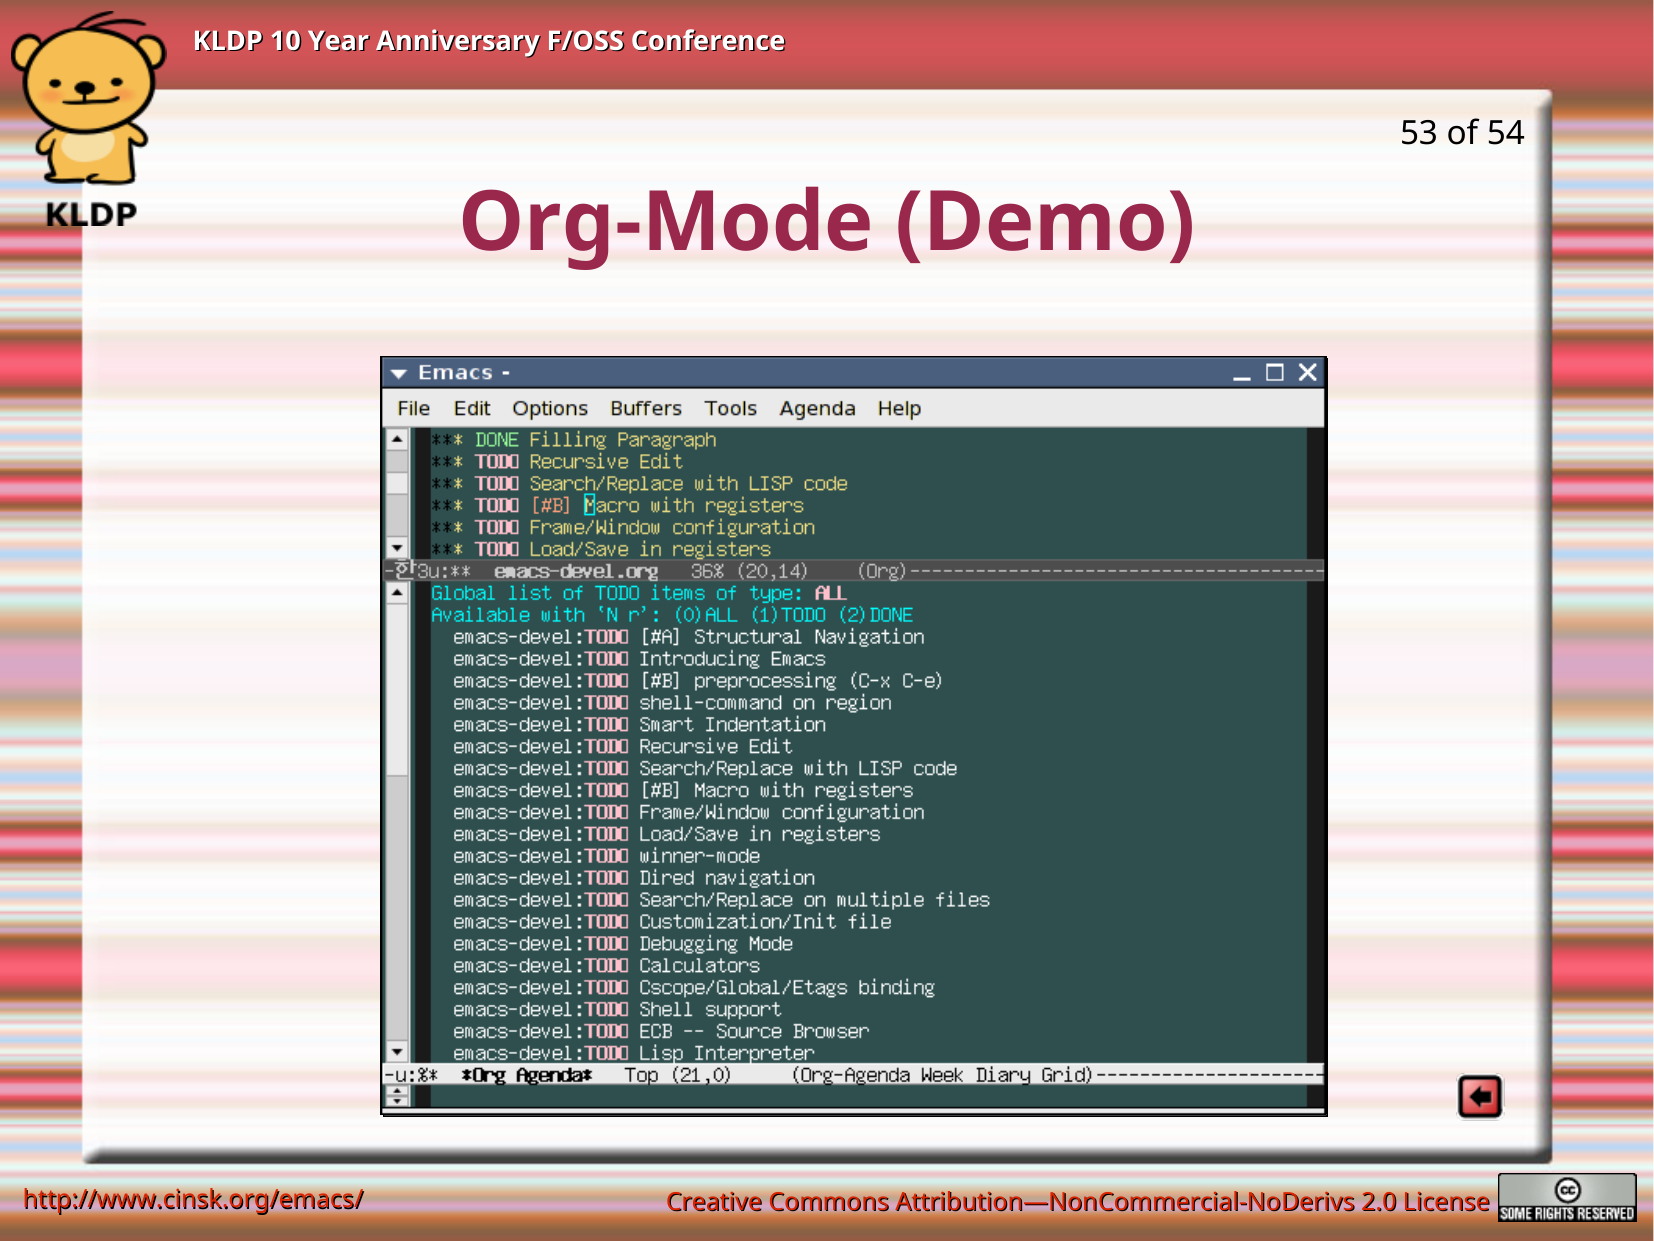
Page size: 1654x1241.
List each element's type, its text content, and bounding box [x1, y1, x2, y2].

title Org-Mode (Demo) [121, 114, 1534, 322]
picture [0, 0, 1654, 1241]
